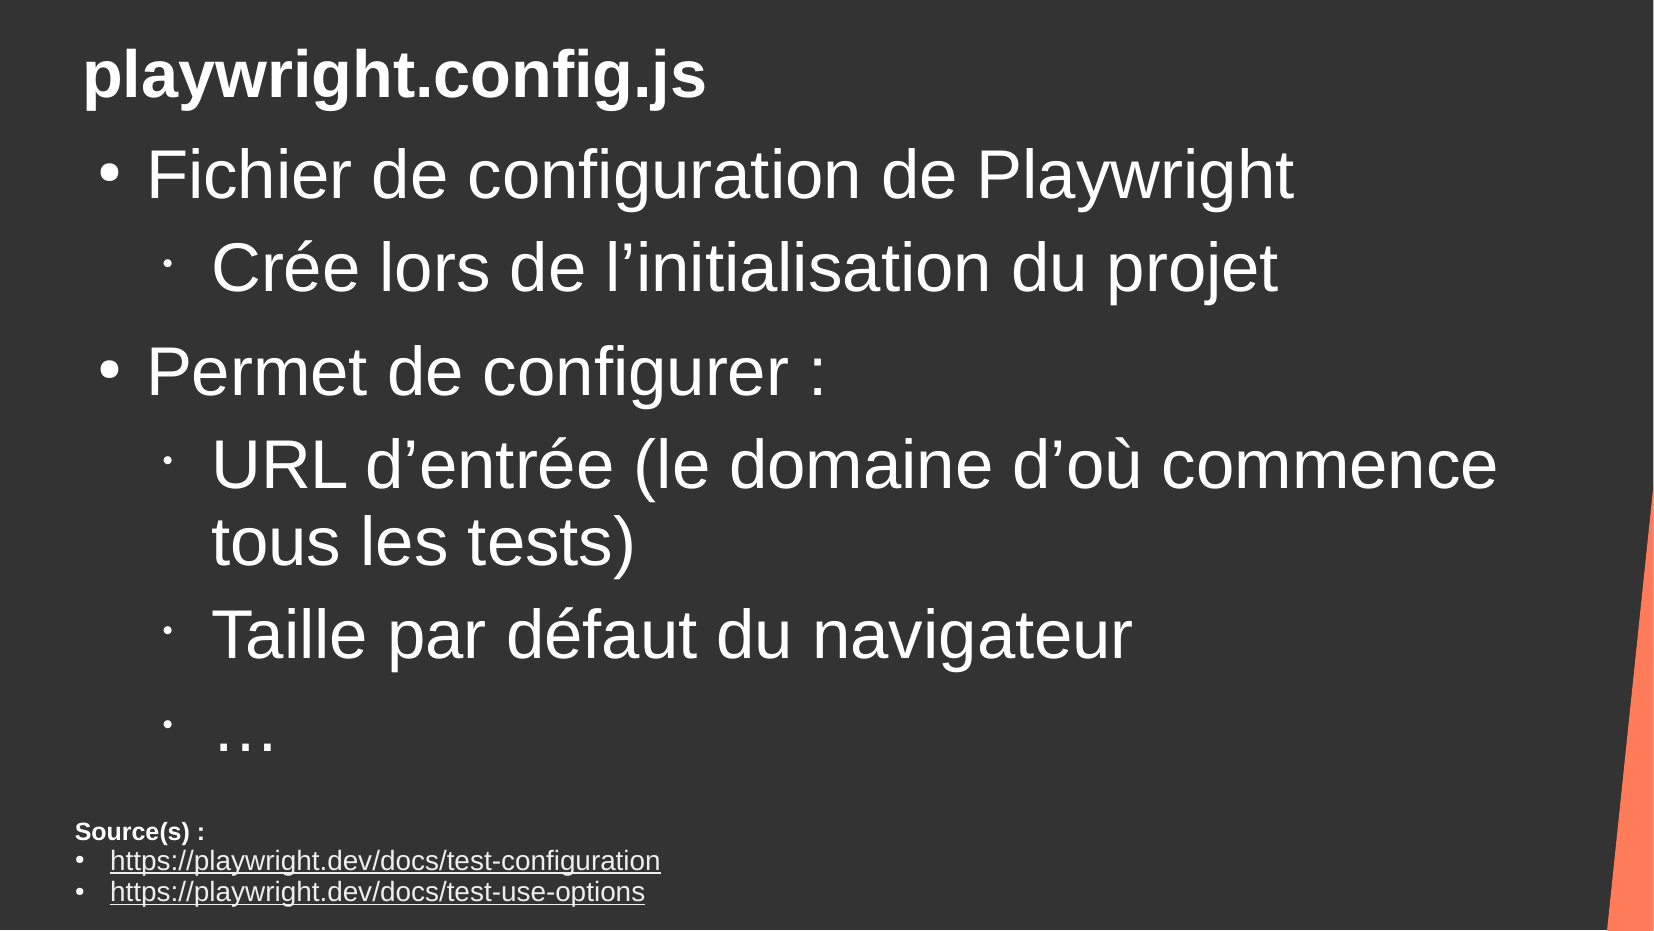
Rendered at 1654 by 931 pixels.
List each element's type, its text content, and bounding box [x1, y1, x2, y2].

list Fichier de configuration de Playwright Crée lors de l’initialisation du projet Permet de configurer : URL d’entrée (le domaine d’où commence tous les tests) Taille par défaut du navigateur … [80, 135, 1625, 768]
text_box [1607, 479, 1654, 931]
title playwright.config.js [82, 37, 1004, 119]
text_box Source(s) : https://playwright.dev/docs/test-configuration https://playwright.dev/docs/test-use-options [60, 803, 1546, 916]
